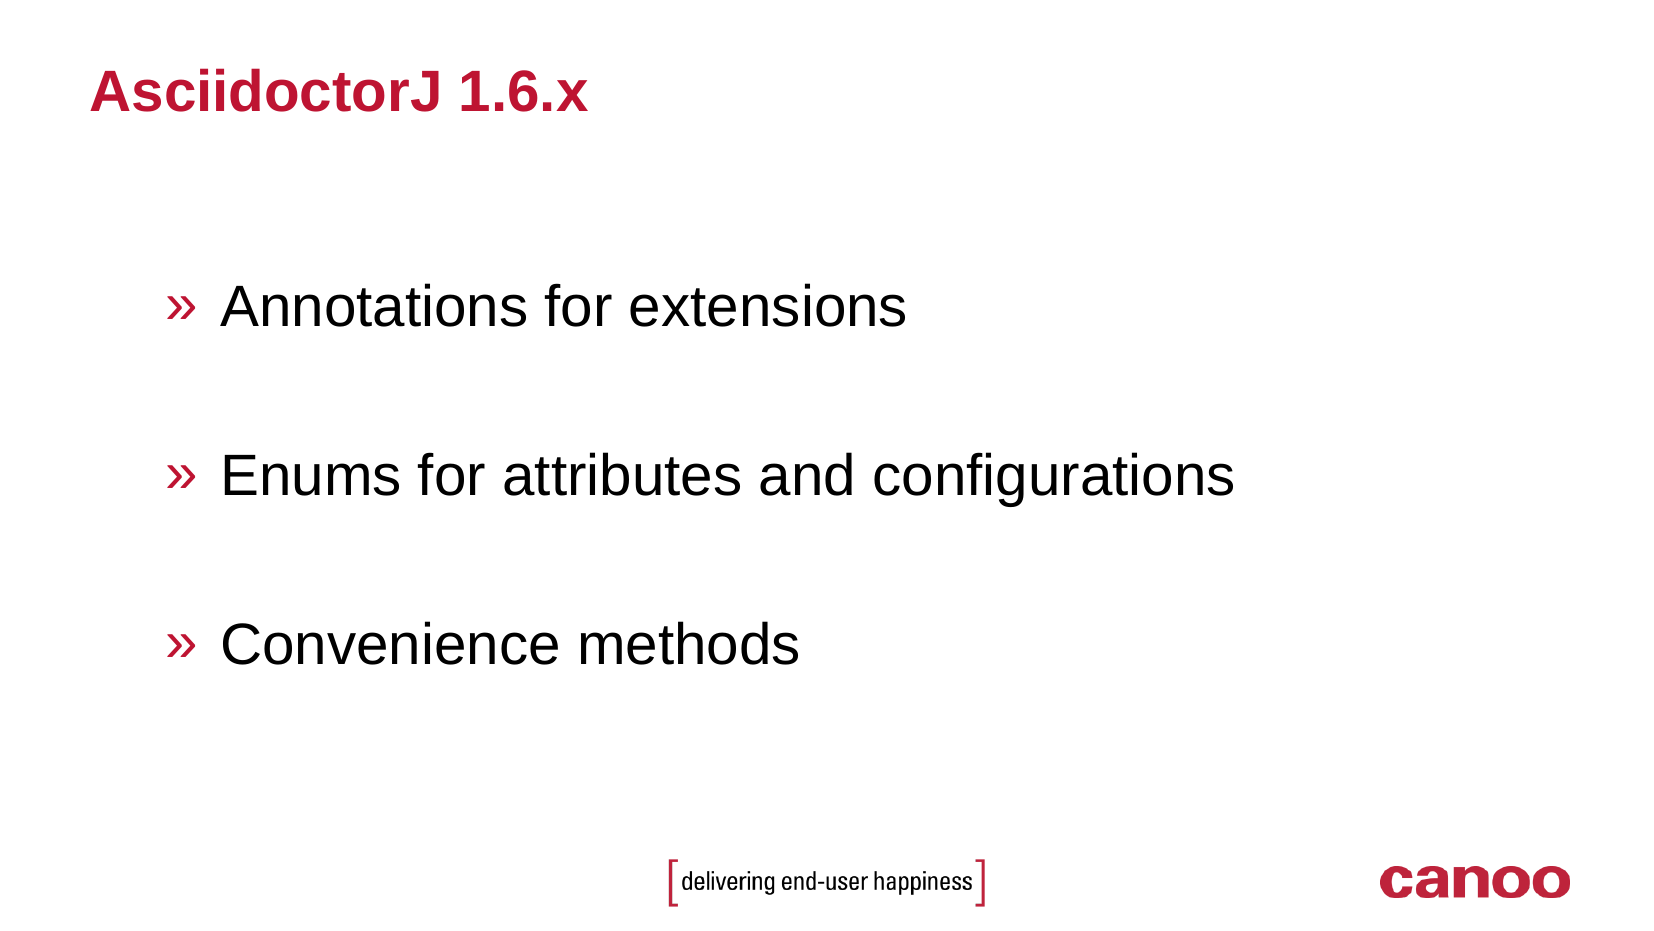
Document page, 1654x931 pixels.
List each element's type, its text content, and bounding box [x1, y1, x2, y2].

picture [1380, 866, 1570, 898]
picture [662, 855, 991, 910]
title AsciidoctorJ 1.6.x [75, 45, 1591, 136]
list Annotations for extensions Enums for attributes and configurations Convenience methods [150, 261, 1291, 787]
